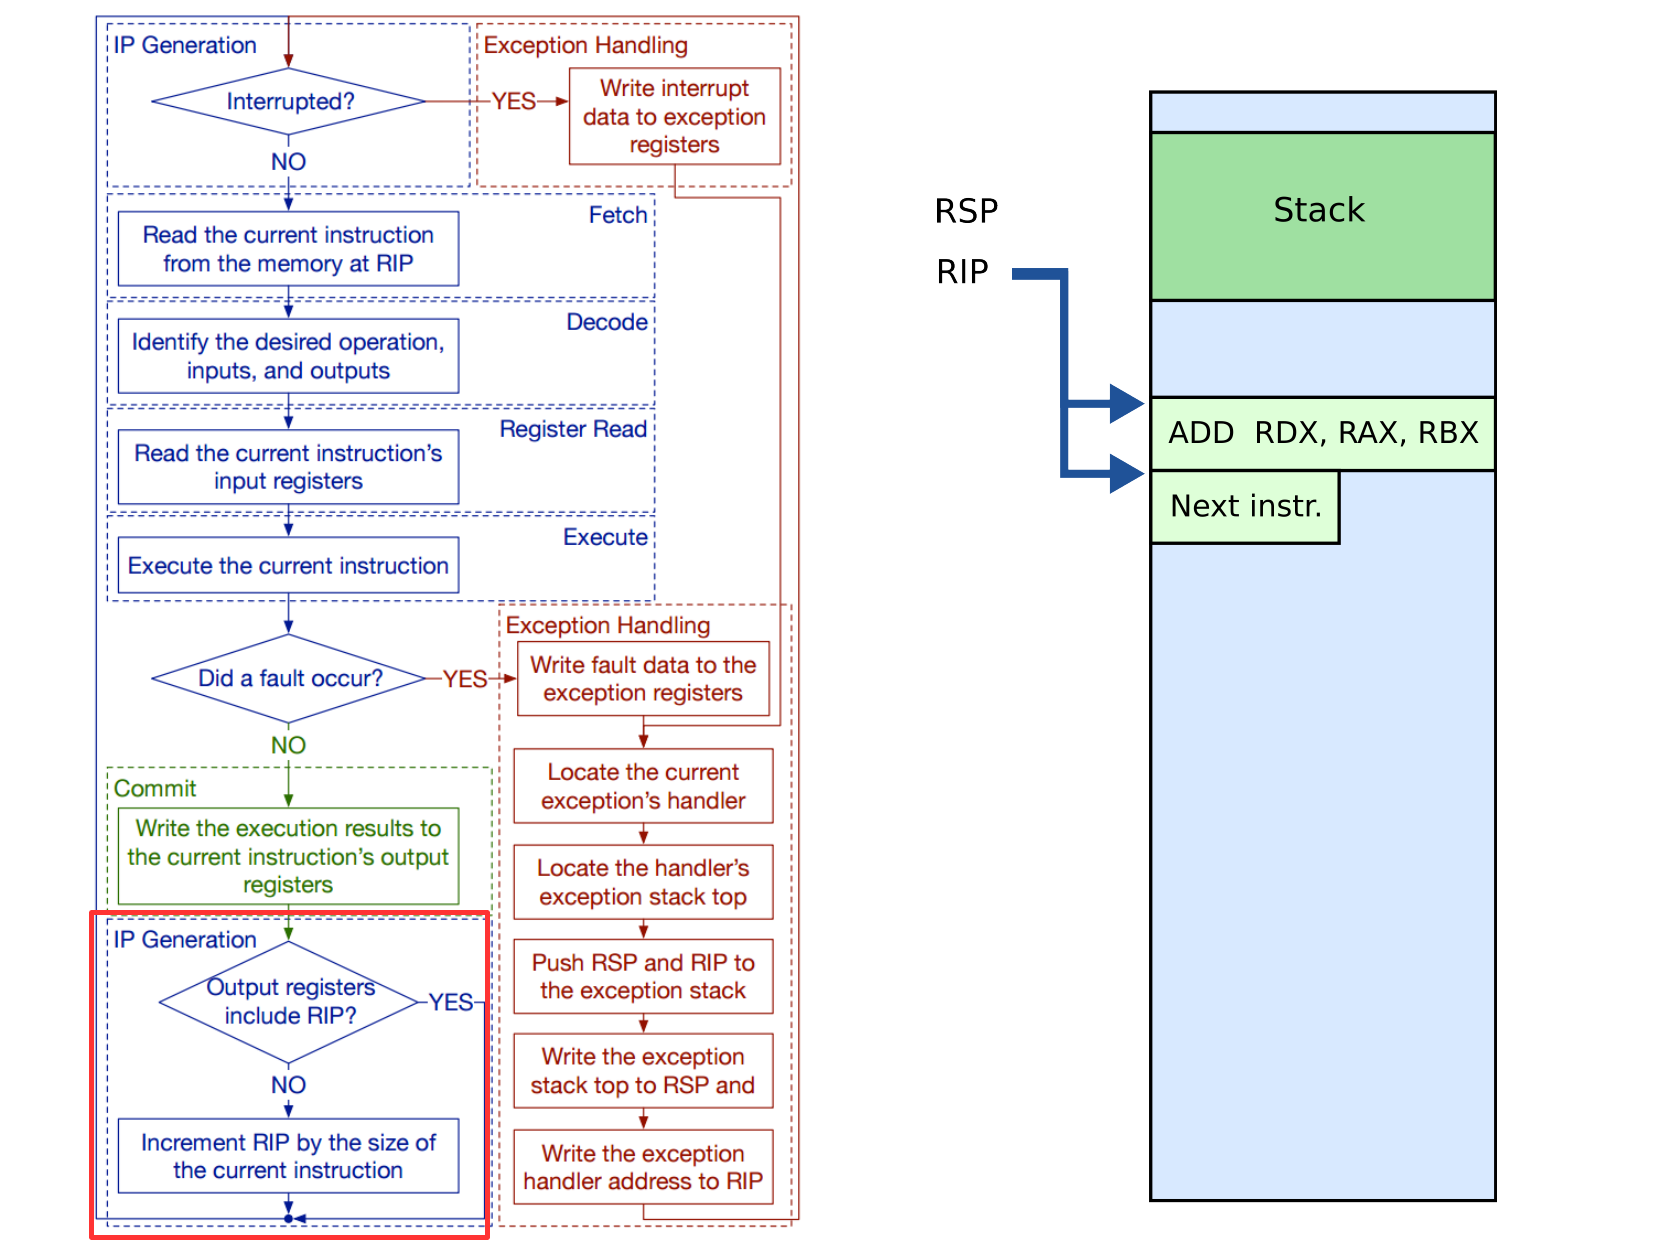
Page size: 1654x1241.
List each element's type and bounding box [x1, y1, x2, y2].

picture [937, 80, 1497, 1212]
picture [75, 0, 817, 1241]
